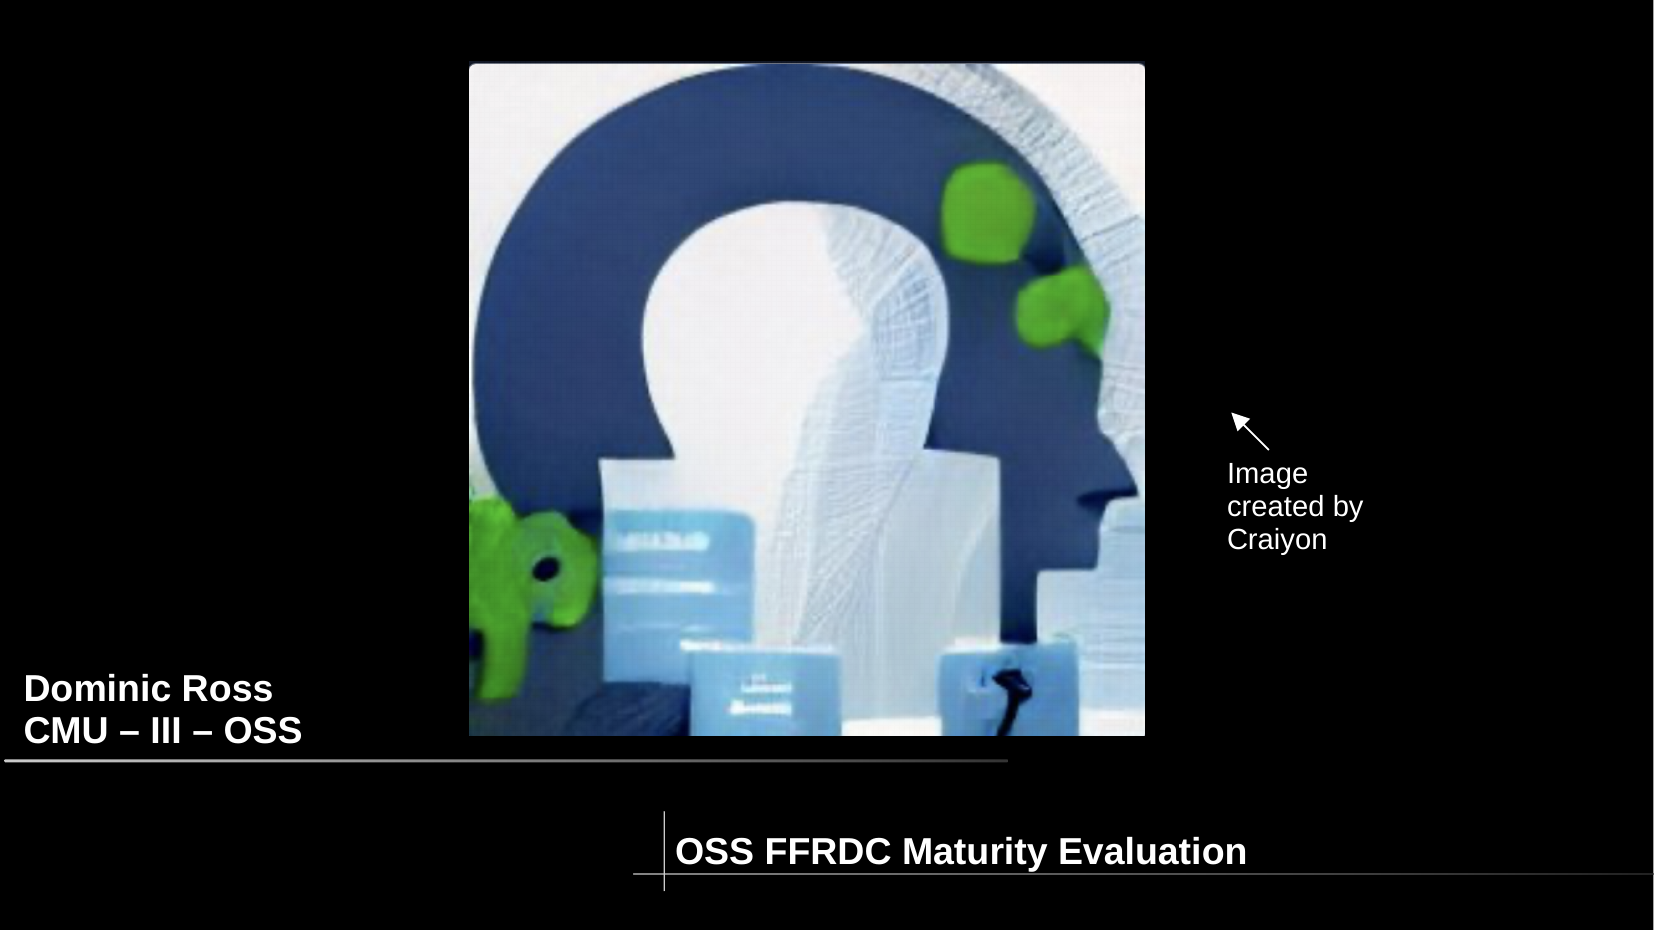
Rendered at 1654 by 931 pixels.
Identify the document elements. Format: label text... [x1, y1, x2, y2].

title OSS FFRDC Maturity Evaluation [675, 727, 1654, 931]
picture [469, 61, 1145, 586]
title Dominic Ross CMU – III – OSS [23, 586, 1501, 834]
text_box Image created by Craiyon [1212, 450, 1388, 564]
